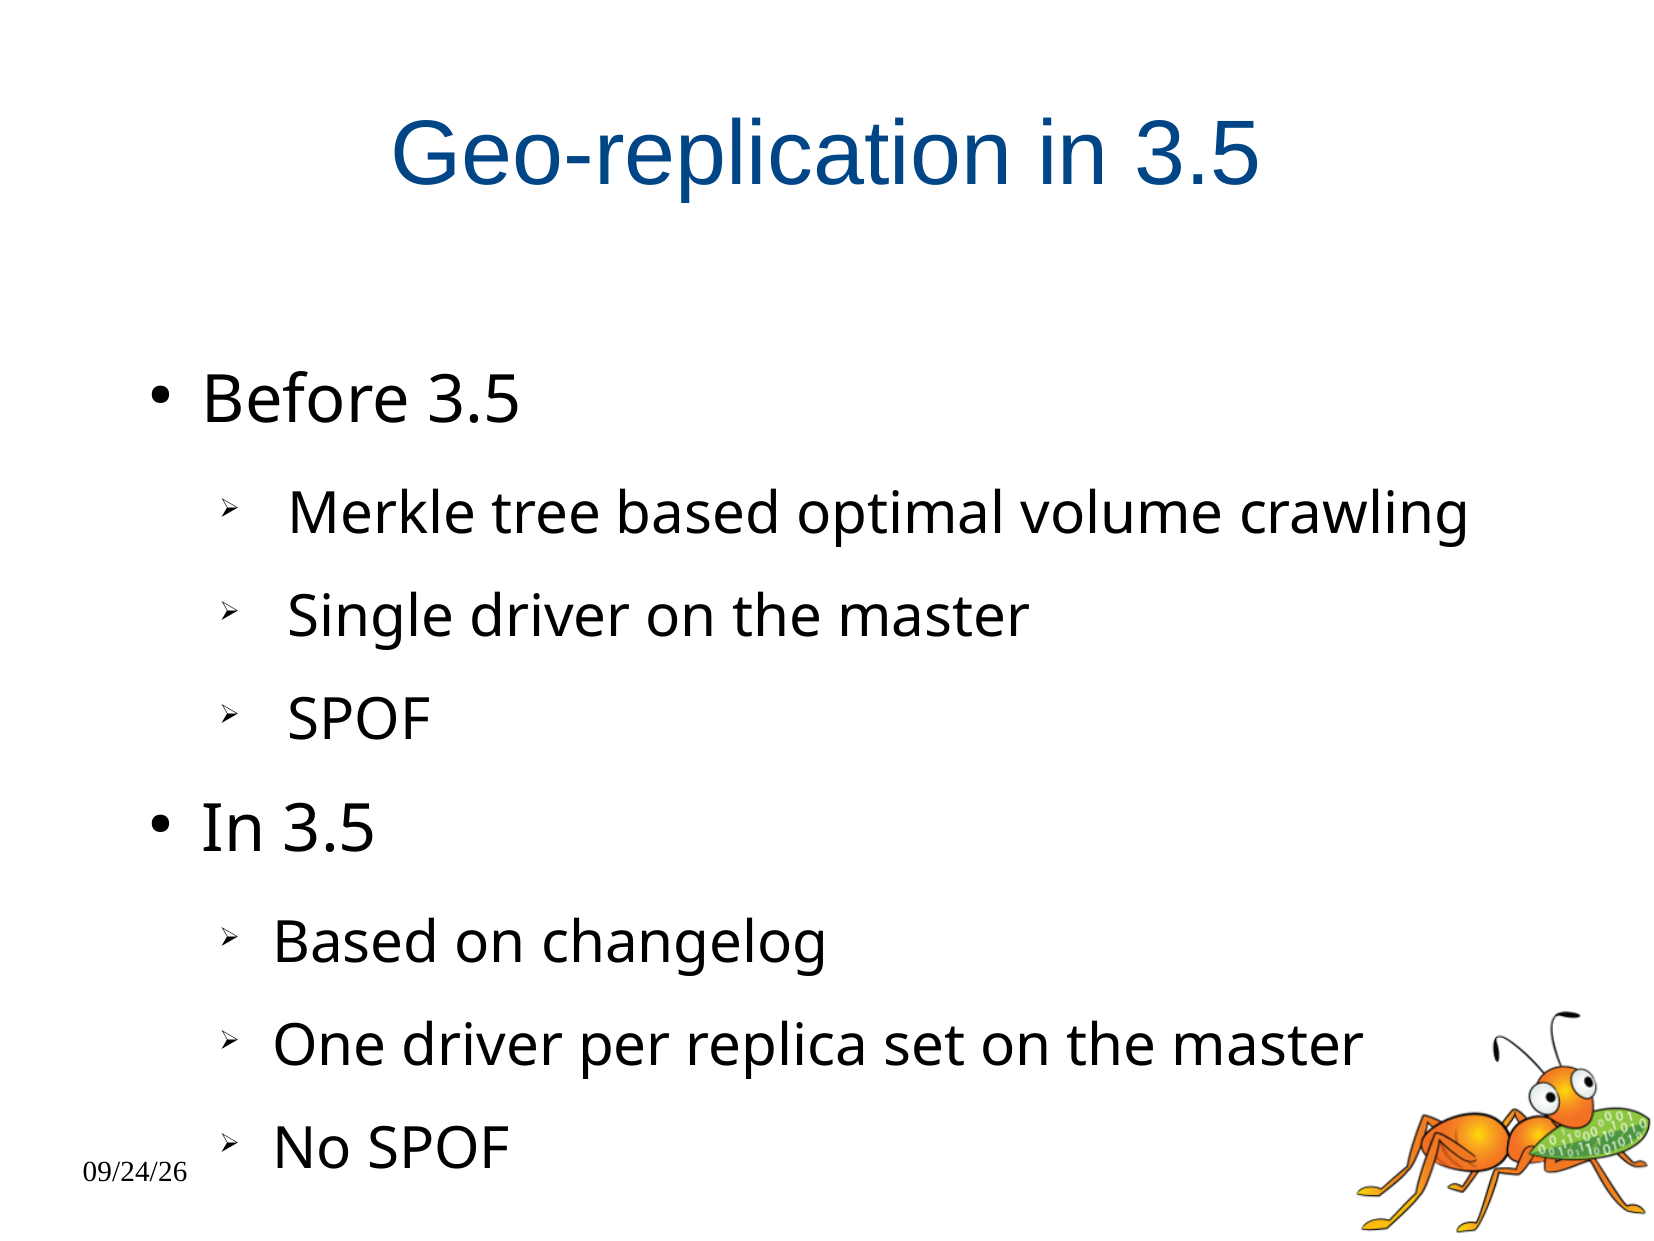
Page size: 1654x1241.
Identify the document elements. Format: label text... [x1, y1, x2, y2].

picture [1353, 1009, 1654, 1235]
list Before 3.5 Merkle tree based optimal volume crawling Single driver on the master SPOF In 3.5 Based on changelog One driver per replica set on the master No SPOF [130, 253, 1619, 1079]
title Geo-replication in 3.5 [82, 49, 1571, 257]
